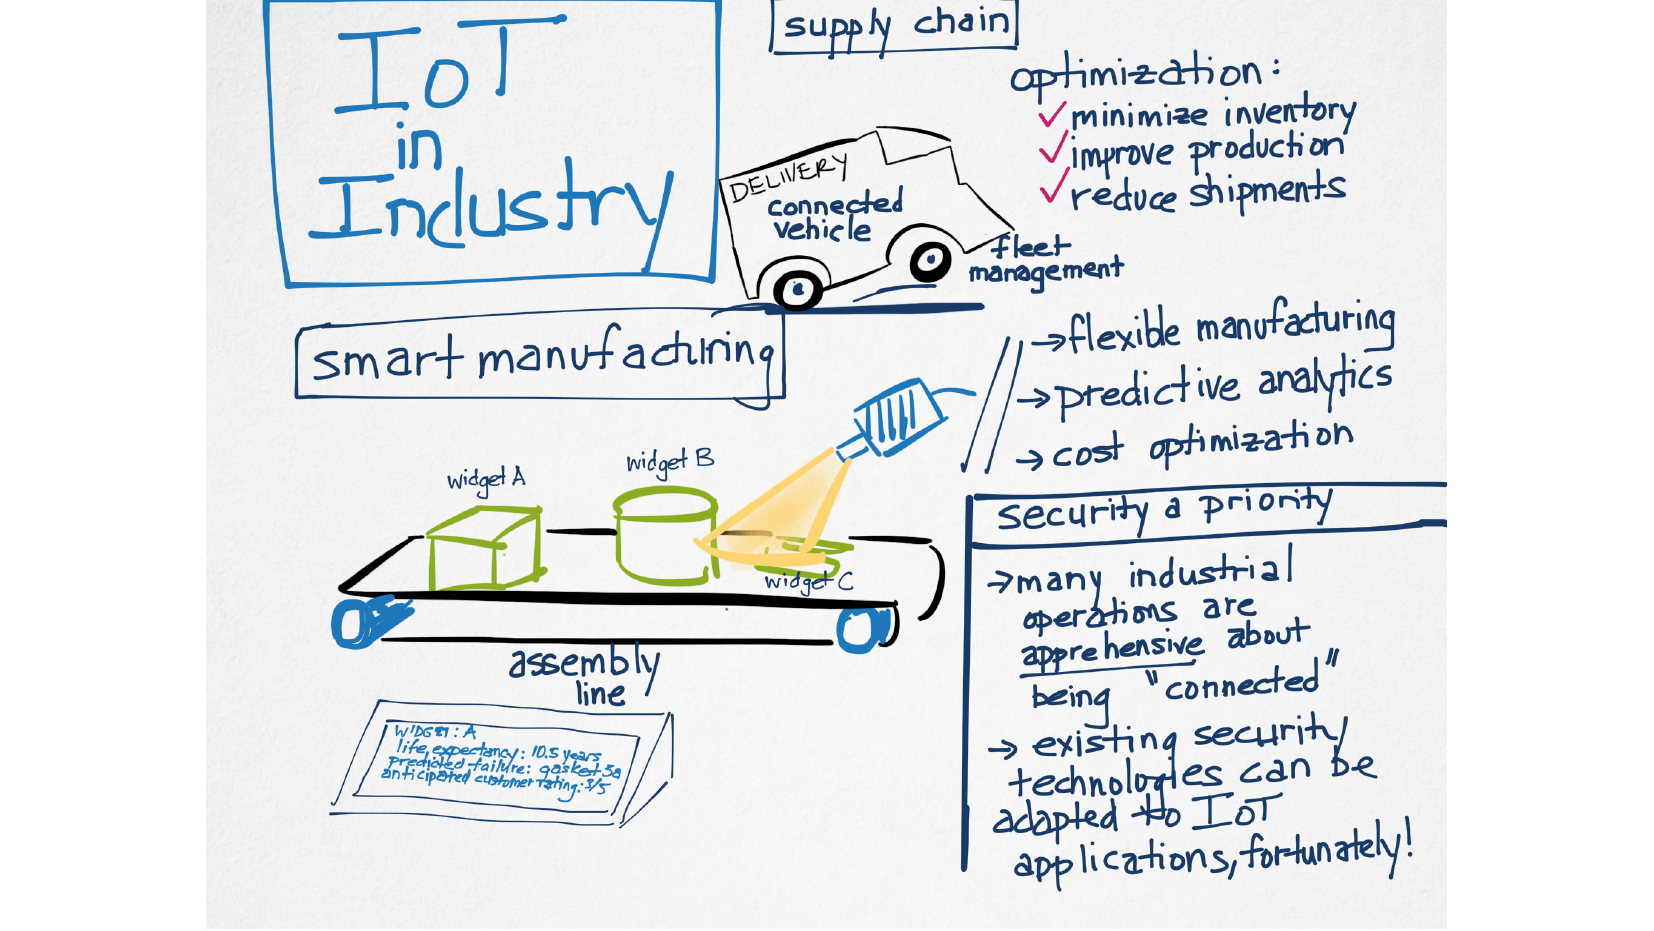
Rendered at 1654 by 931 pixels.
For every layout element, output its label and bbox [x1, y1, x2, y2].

picture [206, 0, 1447, 929]
